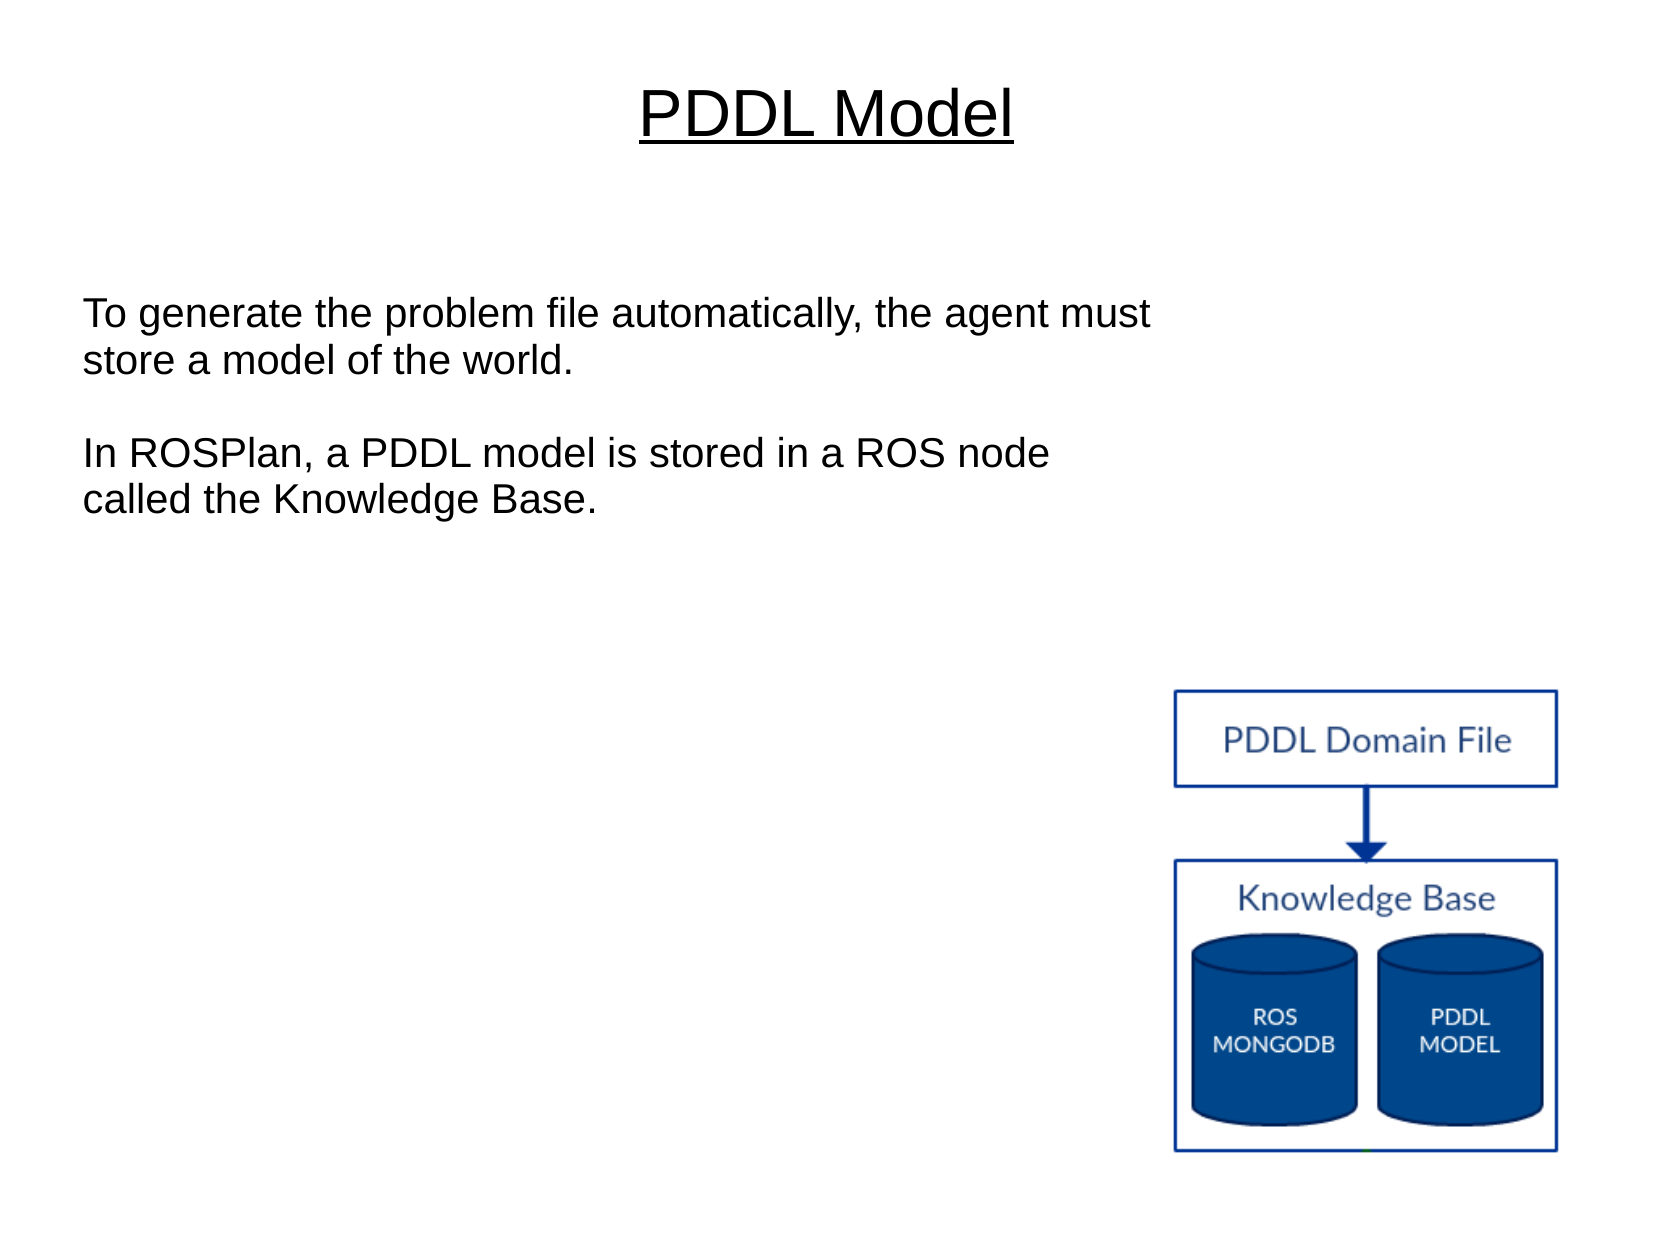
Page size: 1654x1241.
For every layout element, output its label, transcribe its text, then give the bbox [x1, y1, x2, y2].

title PDDL Model [82, 49, 1571, 178]
picture [1145, 648, 1581, 1159]
subtitle To generate the problem file automatically, the agent must store a model of the world. In ROSPlan, a PDDL model is stored in a ROS node called the Knowledge Base. [82, 290, 1158, 1010]
